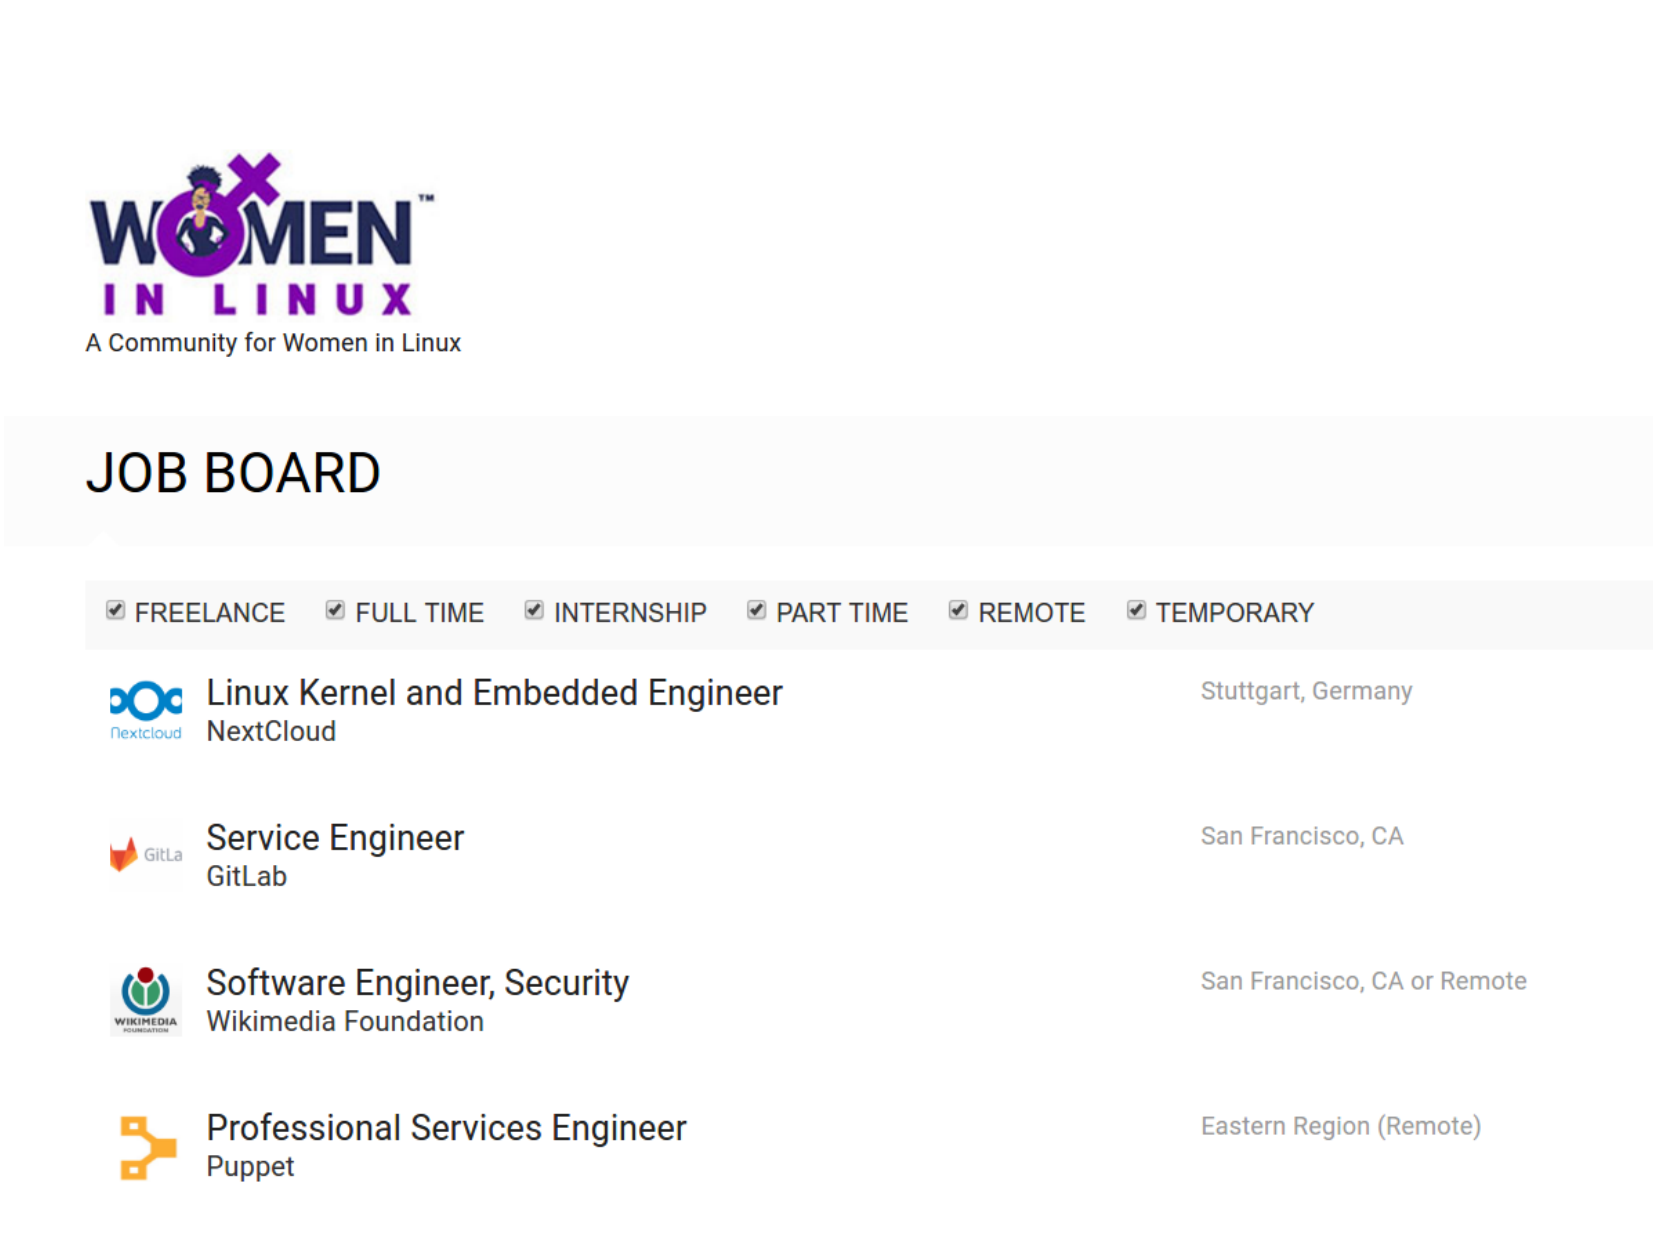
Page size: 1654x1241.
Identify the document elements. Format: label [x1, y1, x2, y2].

picture [4, 118, 1653, 1209]
